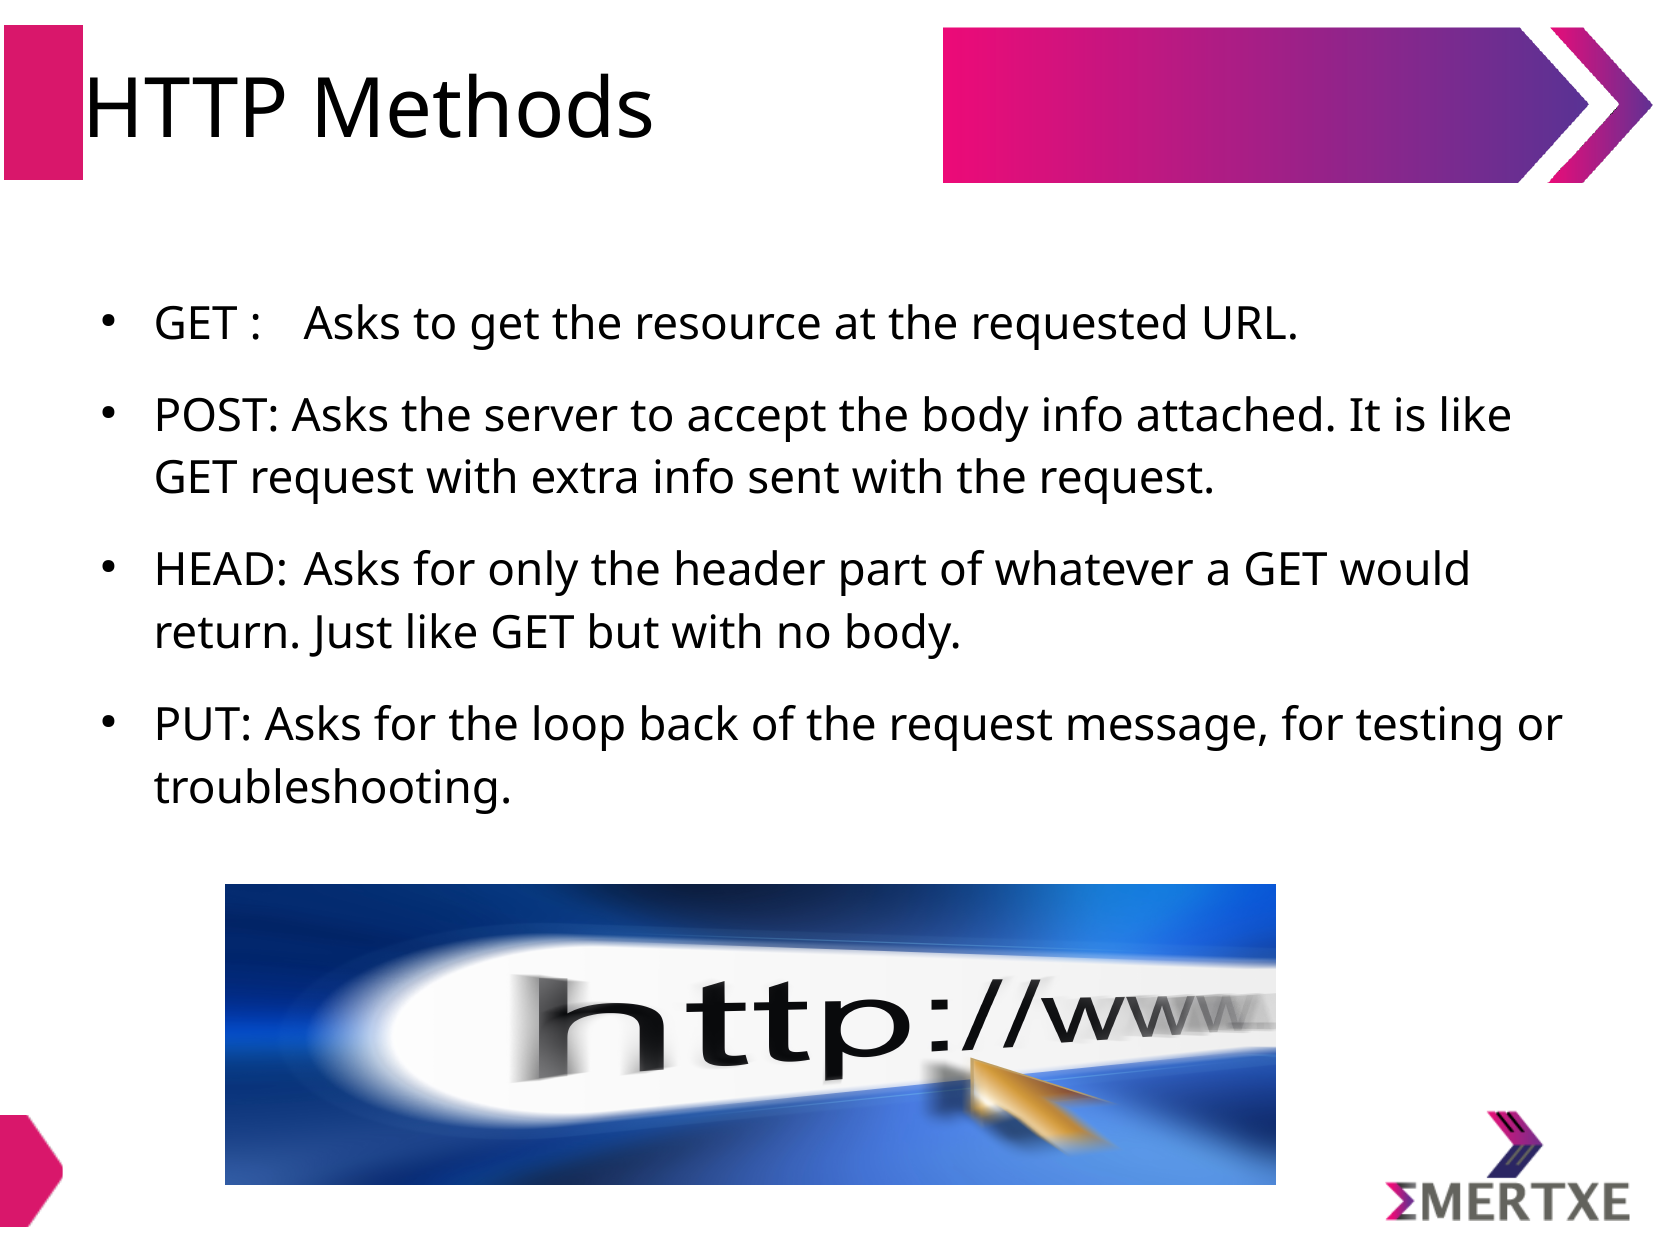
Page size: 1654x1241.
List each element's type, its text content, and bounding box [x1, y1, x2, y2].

picture [1571, 27, 1653, 183]
list GET : Asks to get the resource at the requested URL. POST: Asks the server to accept the body info attached. It is like GET request with extra info sent with the request. HEAD: Asks for only the header part of whatever a GET would return. Just like GET but with no body. PUT: Asks for the loop back of the request message, for testing or troubleshooting. [82, 290, 1571, 1010]
picture [1385, 1107, 1631, 1221]
picture [225, 884, 1276, 1186]
title HTTP Methods [82, 2, 1571, 210]
